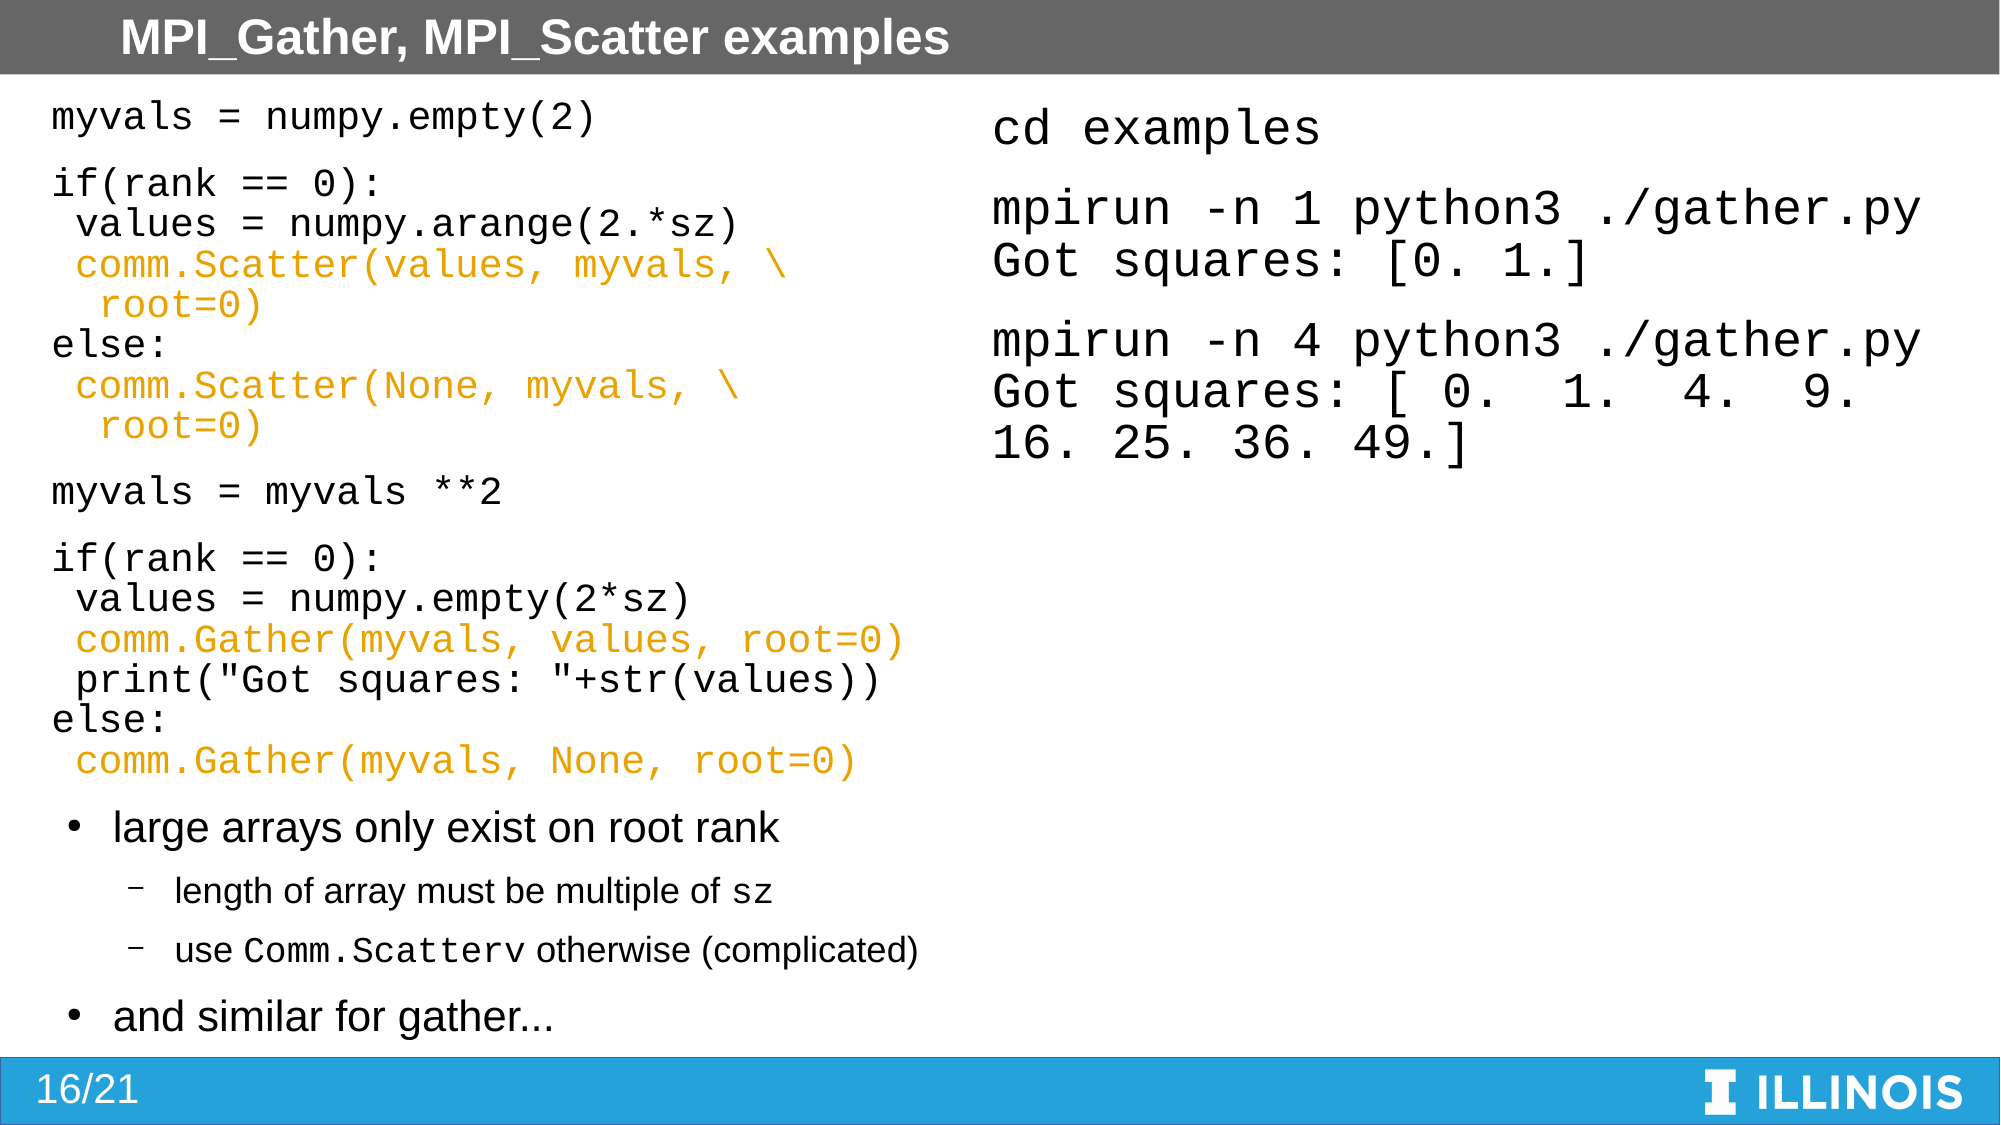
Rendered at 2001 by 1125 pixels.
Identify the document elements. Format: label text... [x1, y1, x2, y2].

list myvals = numpy.empty(2) if(rank == 0): values = numpy.arange(2.*sz) comm.Scatter(values, myvals, \ root=0) else: comm.Scatter(None, myvals, \ root=0) myvals = myvals **2 if(rank == 0): values = numpy.empty(2*sz) comm.Gather(myvals, values, root=0) print("Got squares: "+str(values)) else: comm.Gather(myvals, None, root=0) large arrays only exist on root rank length of array must be multiple of sz use Comm.Scatterv otherwise (complicated) and similar for gather... [51, 97, 978, 1058]
title MPI_Gather, MPI_Scatter examples [0, 0, 2000, 75]
picture [1705, 1069, 1962, 1115]
list cd examples mpirun -n 1 python3 ./gather.py Got squares: [0. 1.] mpirun -n 4 python3 ./gather.py Got squares: [ 0. 1. 4. 9. 16. 25. 36. 49.] [991, 103, 1950, 1064]
